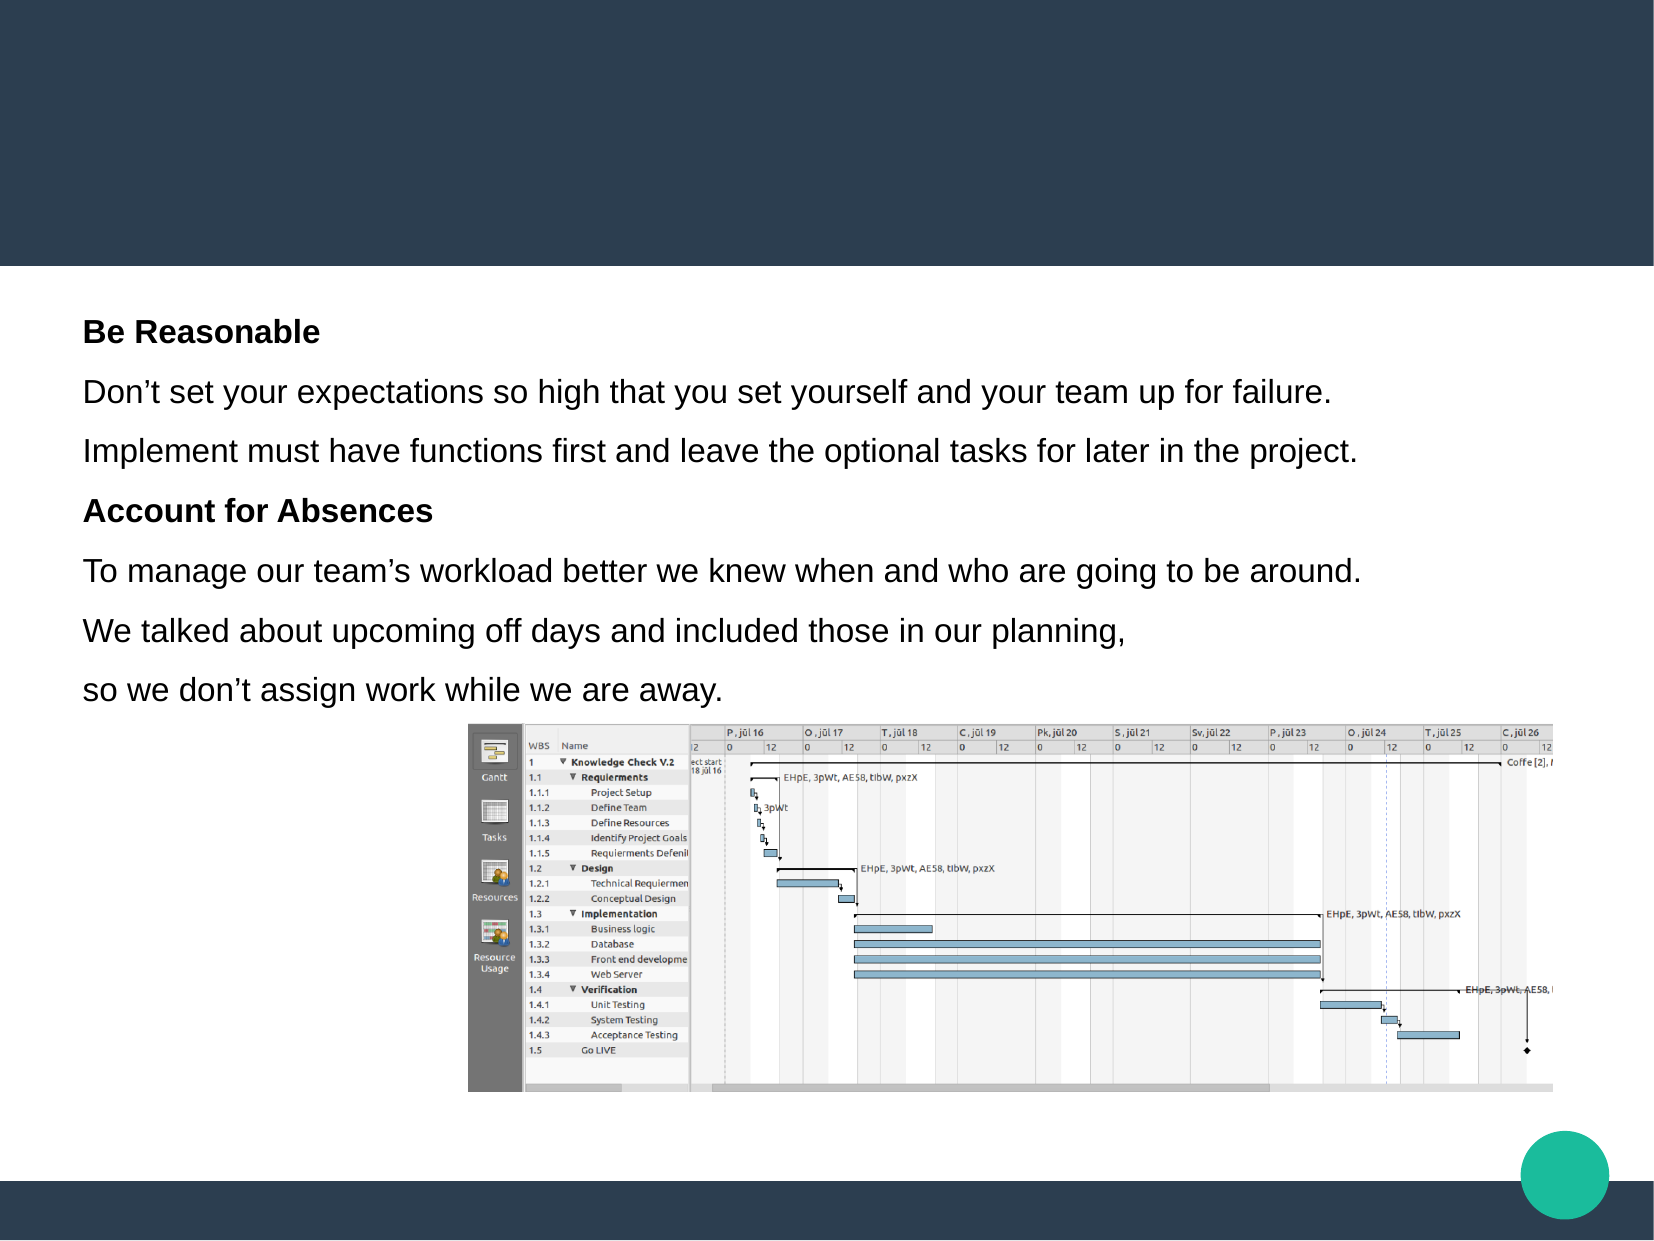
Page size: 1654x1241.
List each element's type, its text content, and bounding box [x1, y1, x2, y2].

list Be Reasonable Don’t set your expectations so high that you set yourself and your team up for failure. Implement must have functions first and leave the optional tasks for later in the project. Account for Absences To manage our team’s workload better we knew when and who are going to be around. We talked about upcoming off days and included those in our planning, so we don’t assign work while we are away. [82, 290, 1571, 1010]
picture [468, 723, 1553, 1092]
